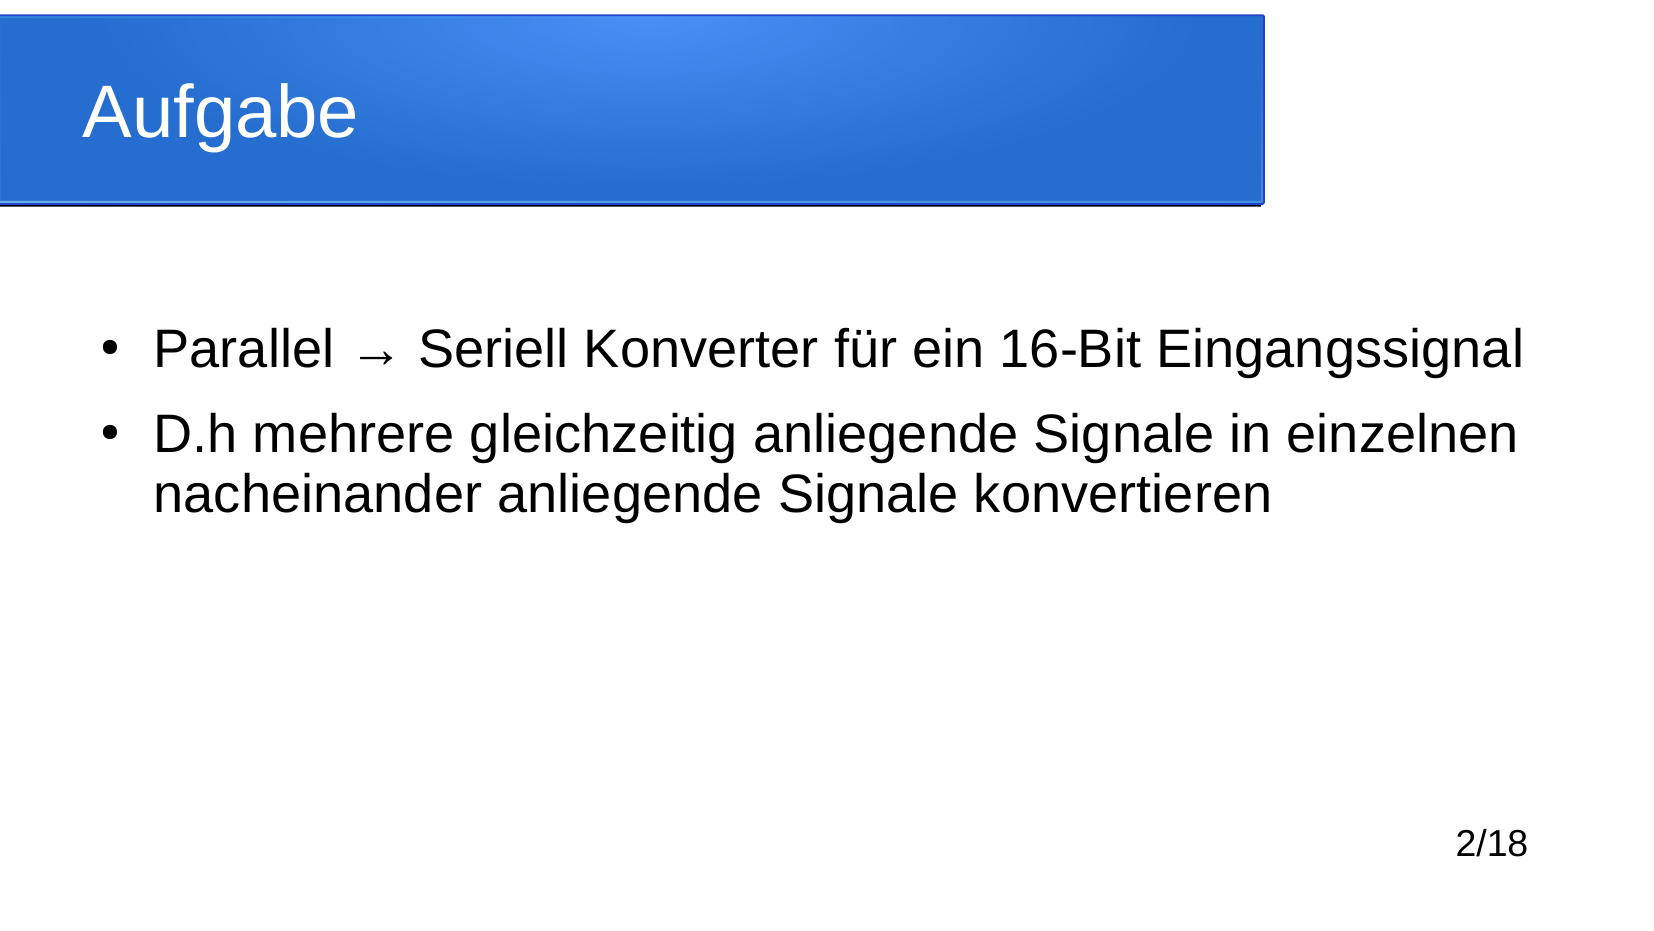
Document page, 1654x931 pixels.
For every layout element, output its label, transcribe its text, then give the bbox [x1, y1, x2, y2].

text_box 2/18 [1440, 814, 1630, 874]
title Aufgabe [82, 35, 1235, 189]
list Parallel → Seriell Konverter für ein 16-Bit Eingangssignal D.h mehrere gleichzeitig anliegende Signale in einzelnen nacheinander anliegende Signale konvertieren [82, 318, 1571, 764]
